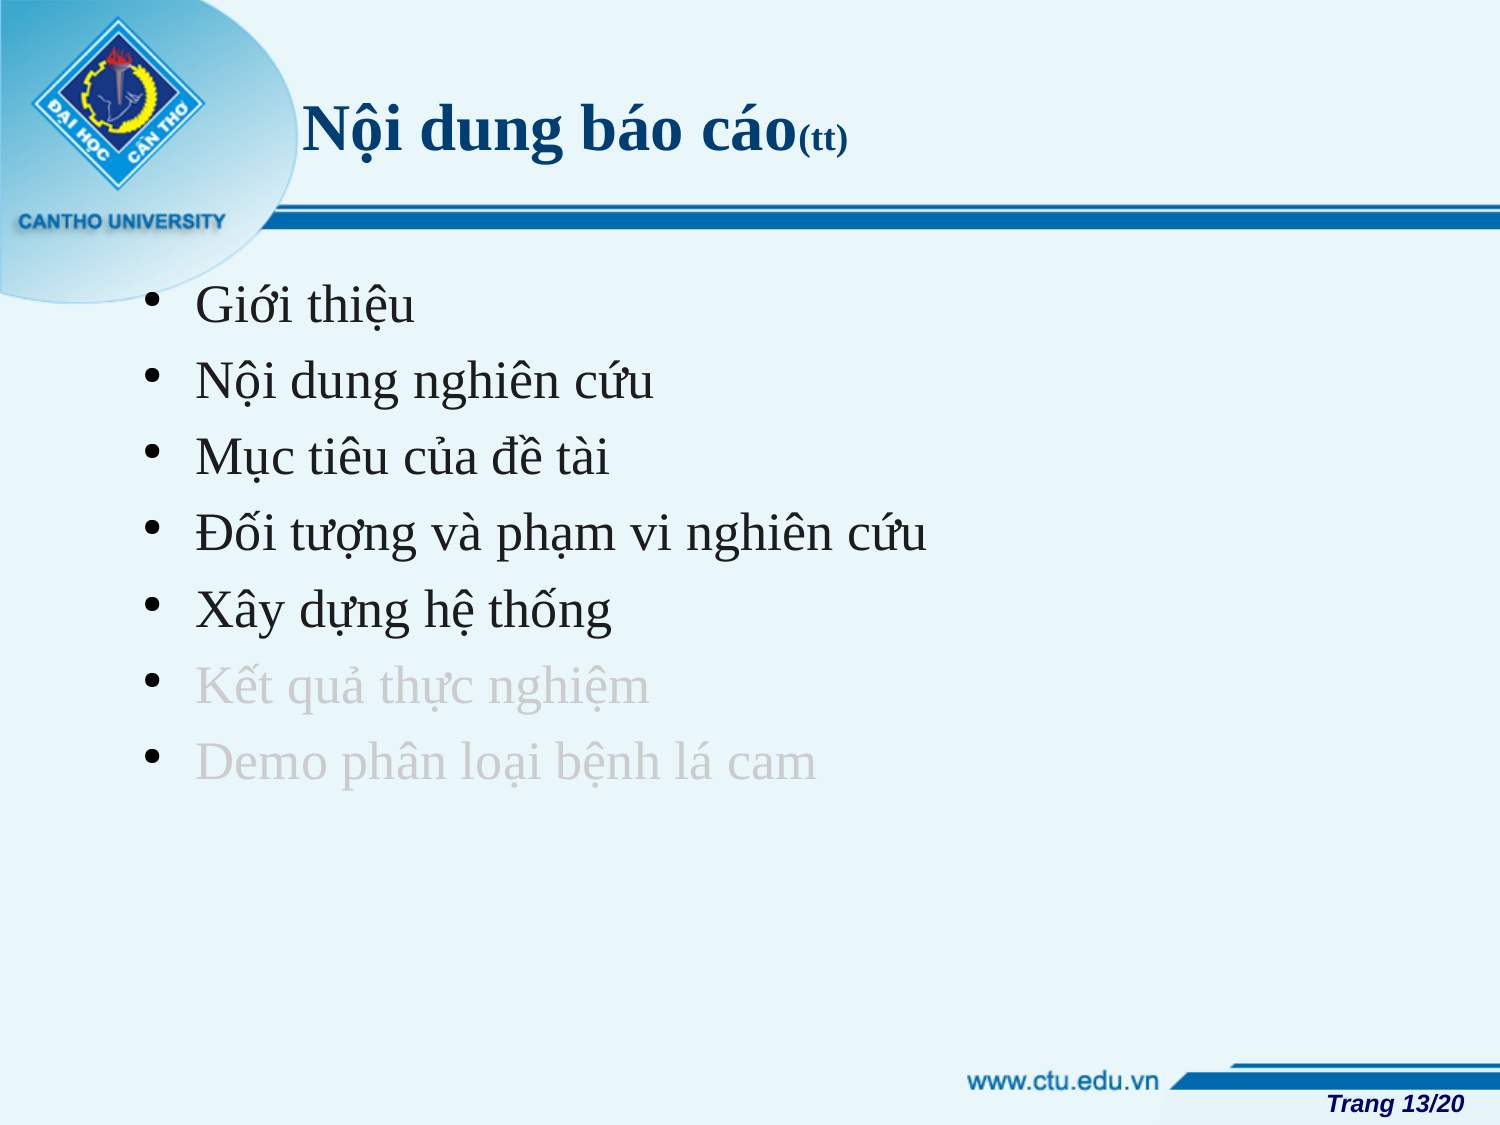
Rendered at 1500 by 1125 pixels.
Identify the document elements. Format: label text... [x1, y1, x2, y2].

list Giới thiệu Nội dung nghiên cứu Mục tiêu của đề tài Đối tượng và phạm vi nghiên cứu Xây dựng hệ thống Kết quả thực nghiệm Demo phân loại bệnh lá cam [125, 267, 1450, 1050]
picture [0, 0, 1500, 1125]
text_box Trang 13/20 [1311, 1080, 1497, 1125]
title Nội dung báo cáo(tt) [287, 46, 1450, 202]
